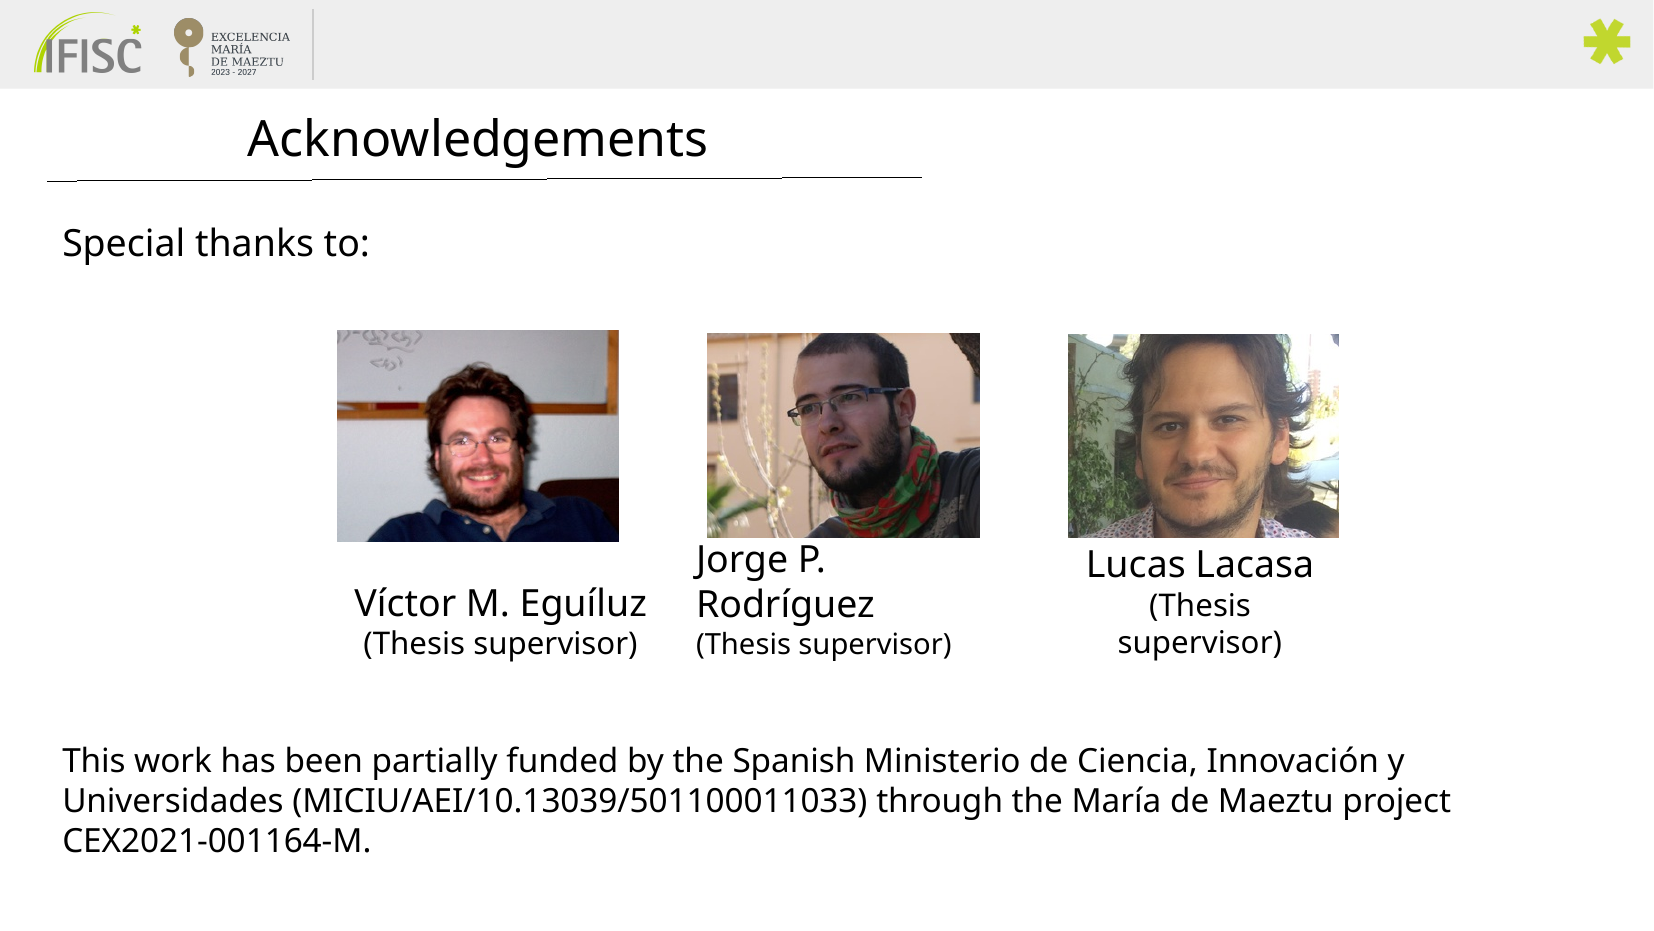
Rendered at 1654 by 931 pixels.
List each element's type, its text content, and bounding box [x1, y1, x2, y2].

picture [29, 9, 148, 76]
text_box This work has been partially funded by the Spanish Ministerio de Ciencia, Innovación y Universidades (MICIU/AEI/10.13039/501100011033) through the María de Maeztu project CEX2021-001164-M. [47, 731, 1536, 827]
picture [1582, 17, 1631, 65]
picture [1068, 334, 1339, 538]
picture [707, 333, 980, 538]
text_box Lucas Lacasa (Thesis supervisor) [1085, 569, 1334, 668]
text_box Jorge P. Rodríguez (Thesis supervisor) [696, 572, 986, 668]
text_box Acknowledgements [41, 98, 916, 193]
text_box Víctor M. Eguíluz (Thesis supervisor) [354, 570, 662, 669]
text_box Special thanks to: [47, 211, 1536, 272]
picture [337, 330, 619, 542]
picture [174, 18, 290, 77]
